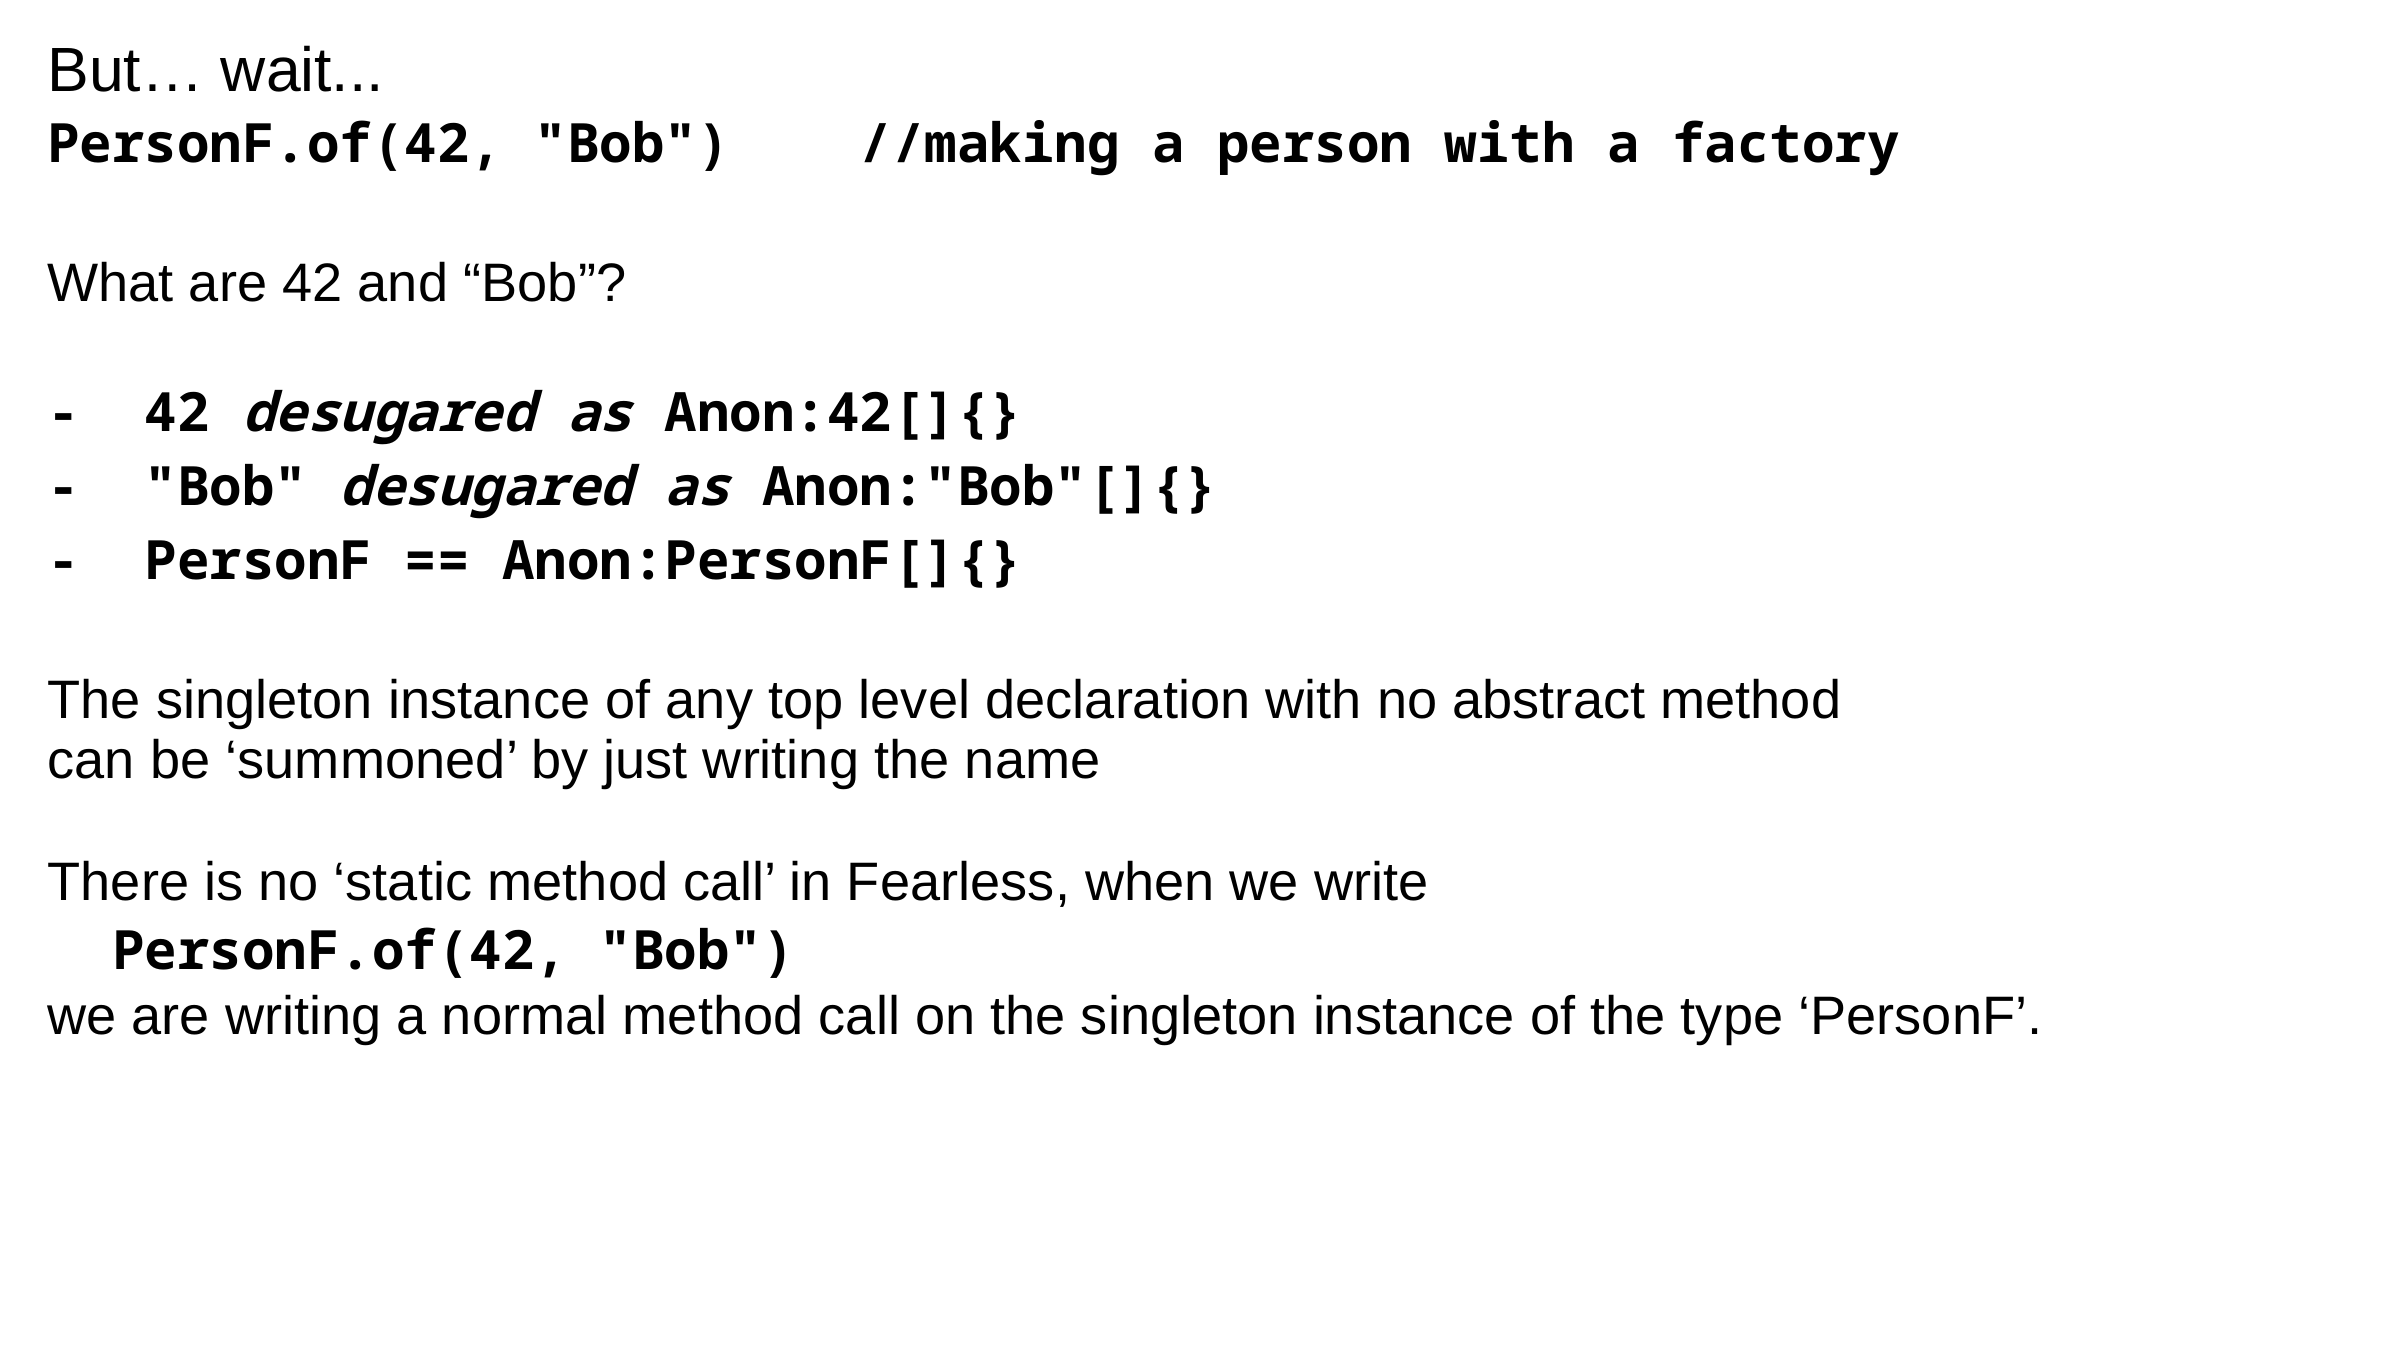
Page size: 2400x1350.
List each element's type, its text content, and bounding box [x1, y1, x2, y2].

text_box But… wait... PersonF.of(42, "Bob") //making a person with a factory What are 42 and “Bob”? - 42 desugared as Anon:42[]{} - "Bob" desugared as Anon:"Bob"[]{} - PersonF == Anon:PersonF[]{} The singleton instance of any top level declaration with no abstract method can be ‘summoned’ by just writing the name There is no ‘static method call’ in Fearless, when we write PersonF.of(42, "Bob") we are writing a normal method call on the singleton instance of the type ‘PersonF’. [32, 27, 2358, 1321]
